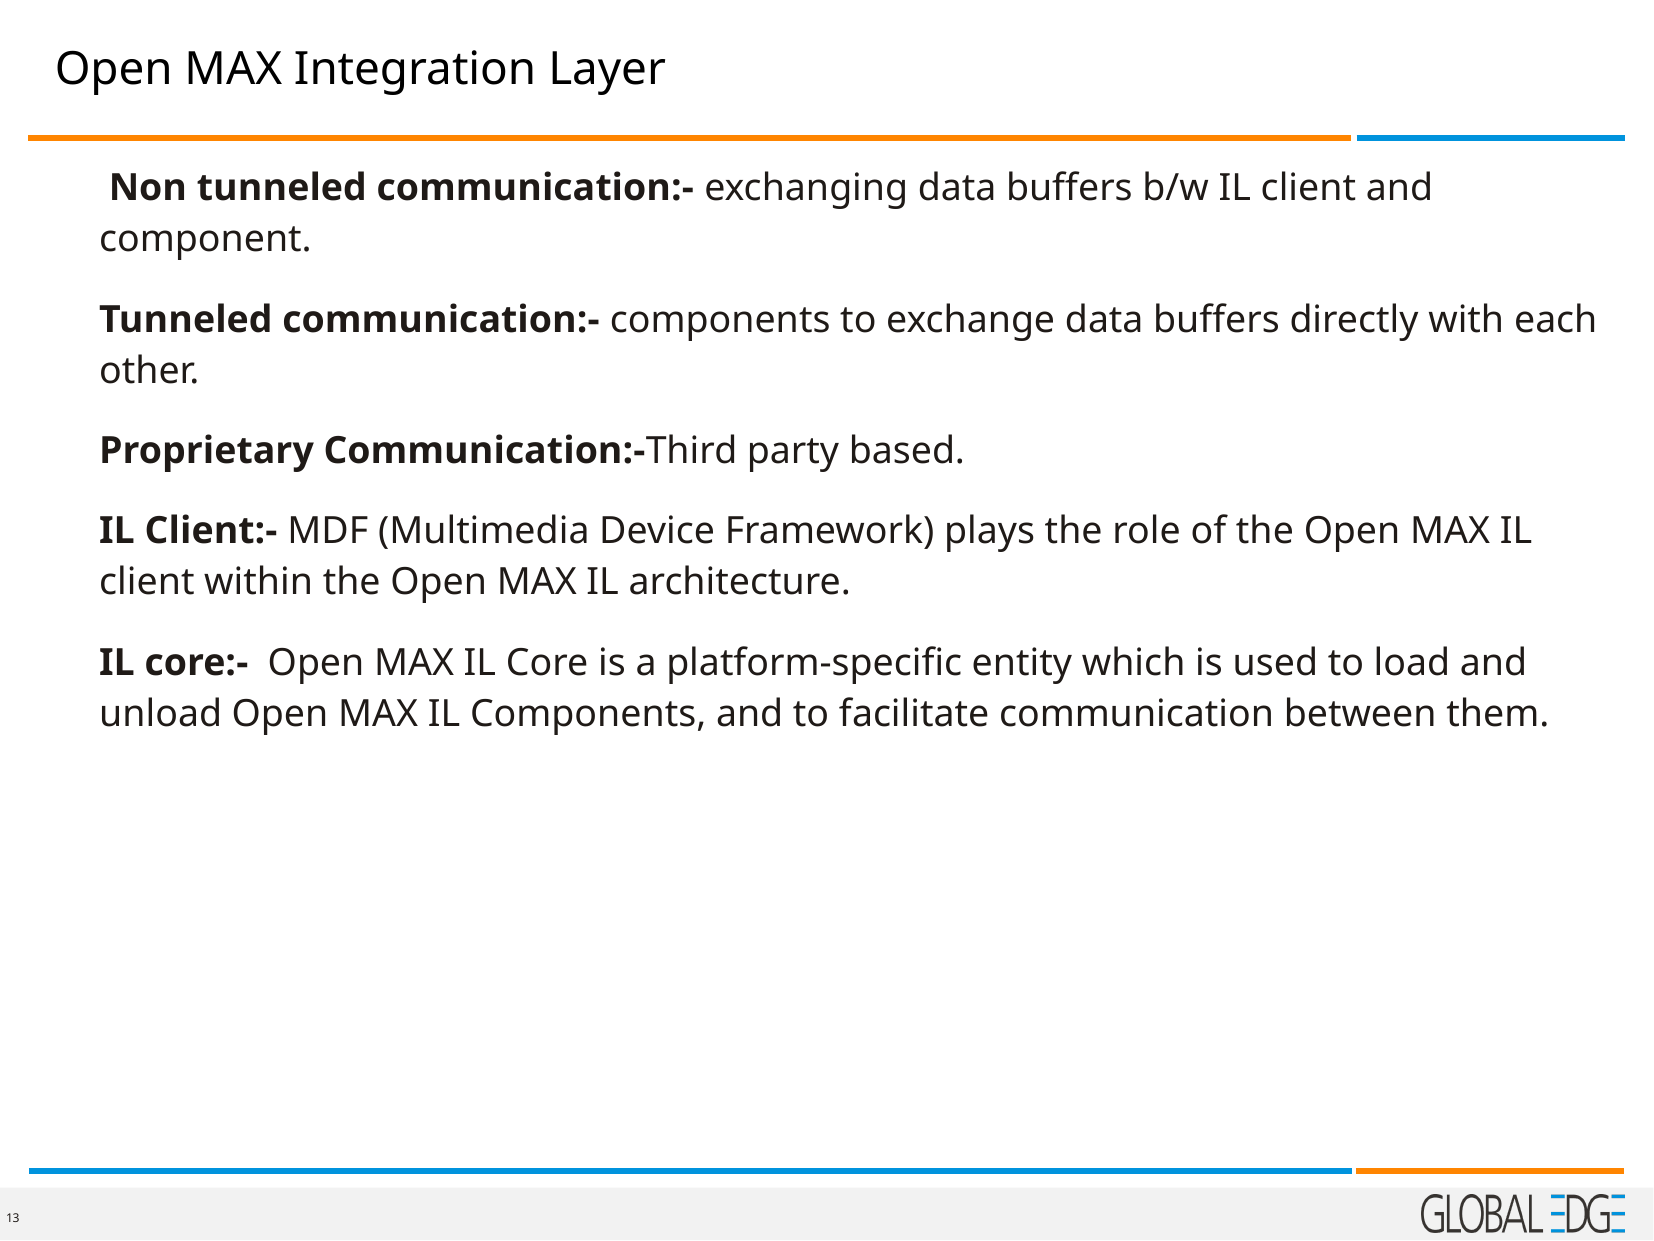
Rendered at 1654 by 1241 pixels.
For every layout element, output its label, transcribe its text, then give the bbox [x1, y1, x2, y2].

picture [1421, 1194, 1625, 1233]
title Open MAX Integration Layer [17, 18, 1499, 115]
list Non tunneled communication:- exchanging data buffers b/w IL client and component. Tunneled communication:- components to exchange data buffers directly with each other. Proprietary Communication:-Third party based. IL Client:- MDF (Multimedia Device Framework) plays the role of the Open MAX IL client within the Open MAX IL architecture. IL core:- Open MAX IL Core is a platform-specific entity which is used to load and unload Open MAX IL Components, and to facilitate communication between them. [28, 160, 1625, 1153]
